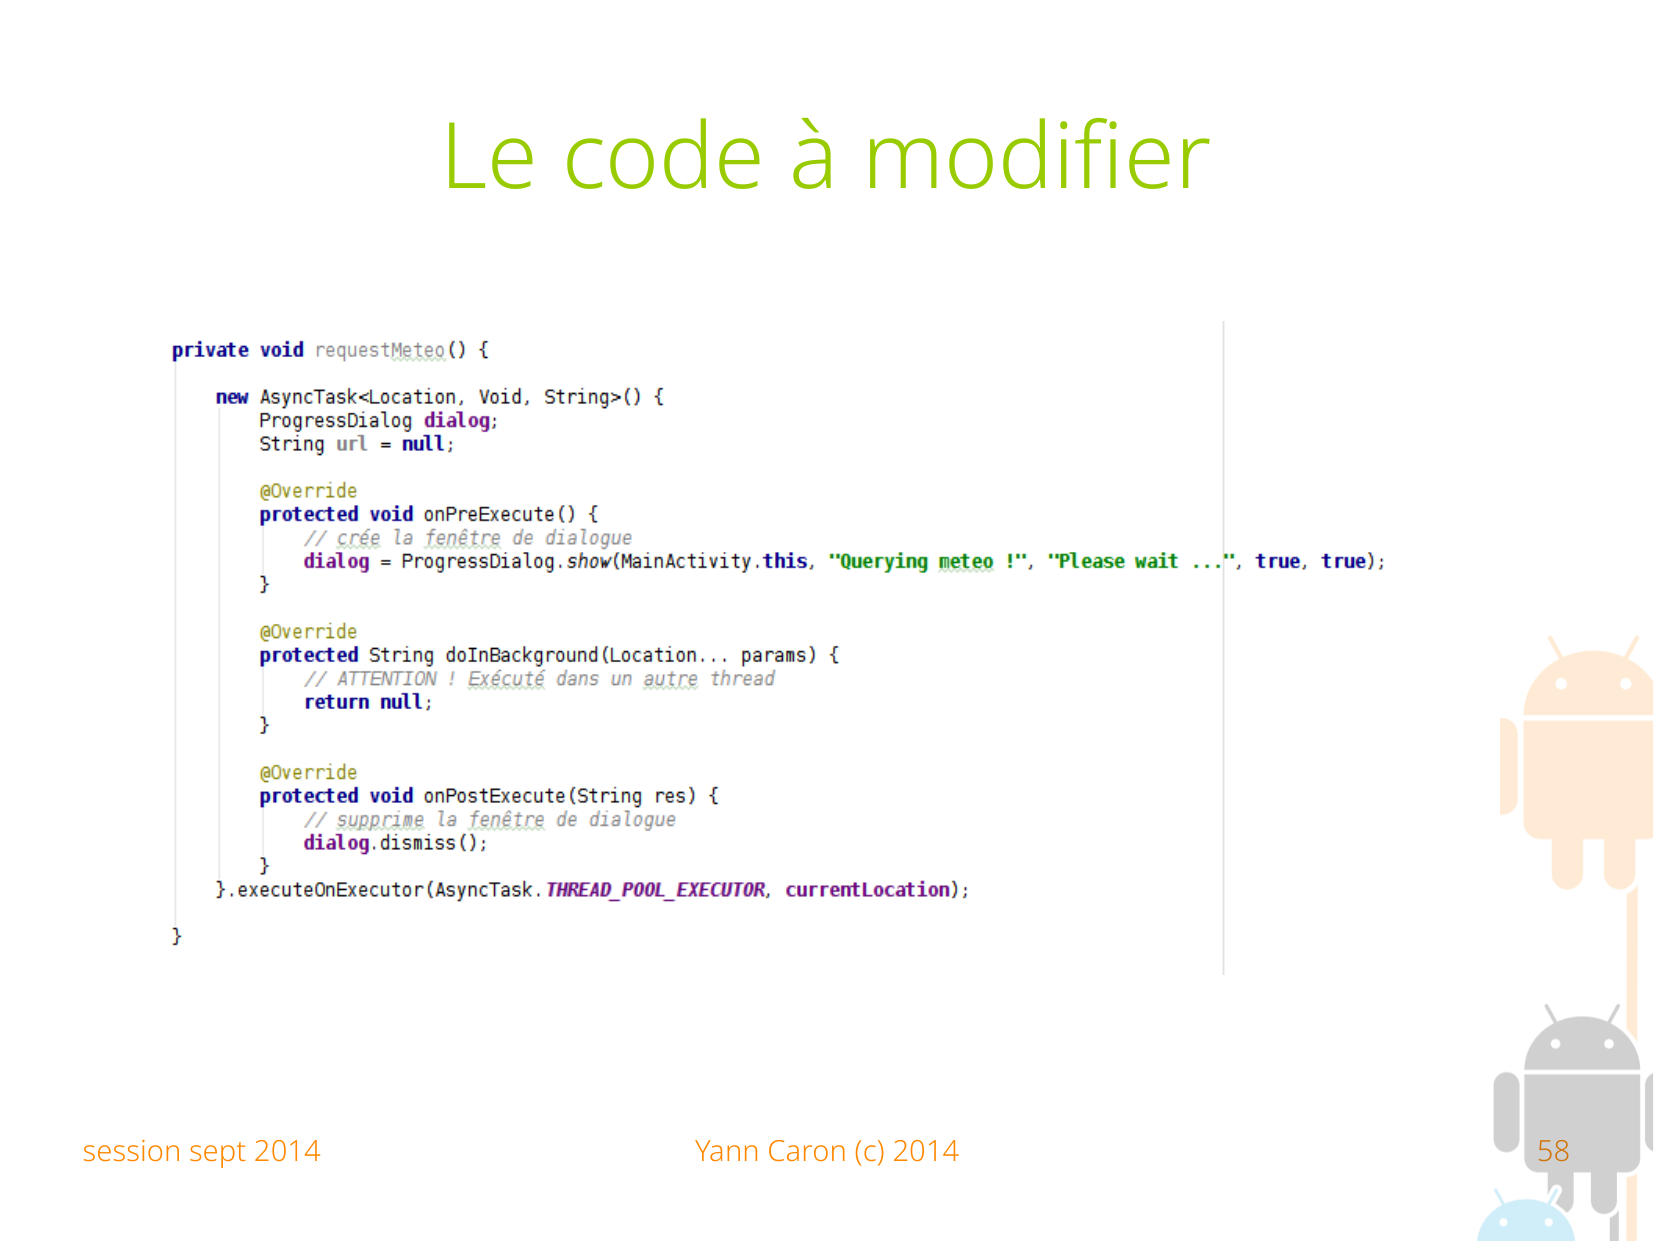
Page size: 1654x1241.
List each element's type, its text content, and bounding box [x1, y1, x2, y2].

picture [153, 321, 1654, 1241]
title Le code à modifier [82, 49, 1571, 257]
